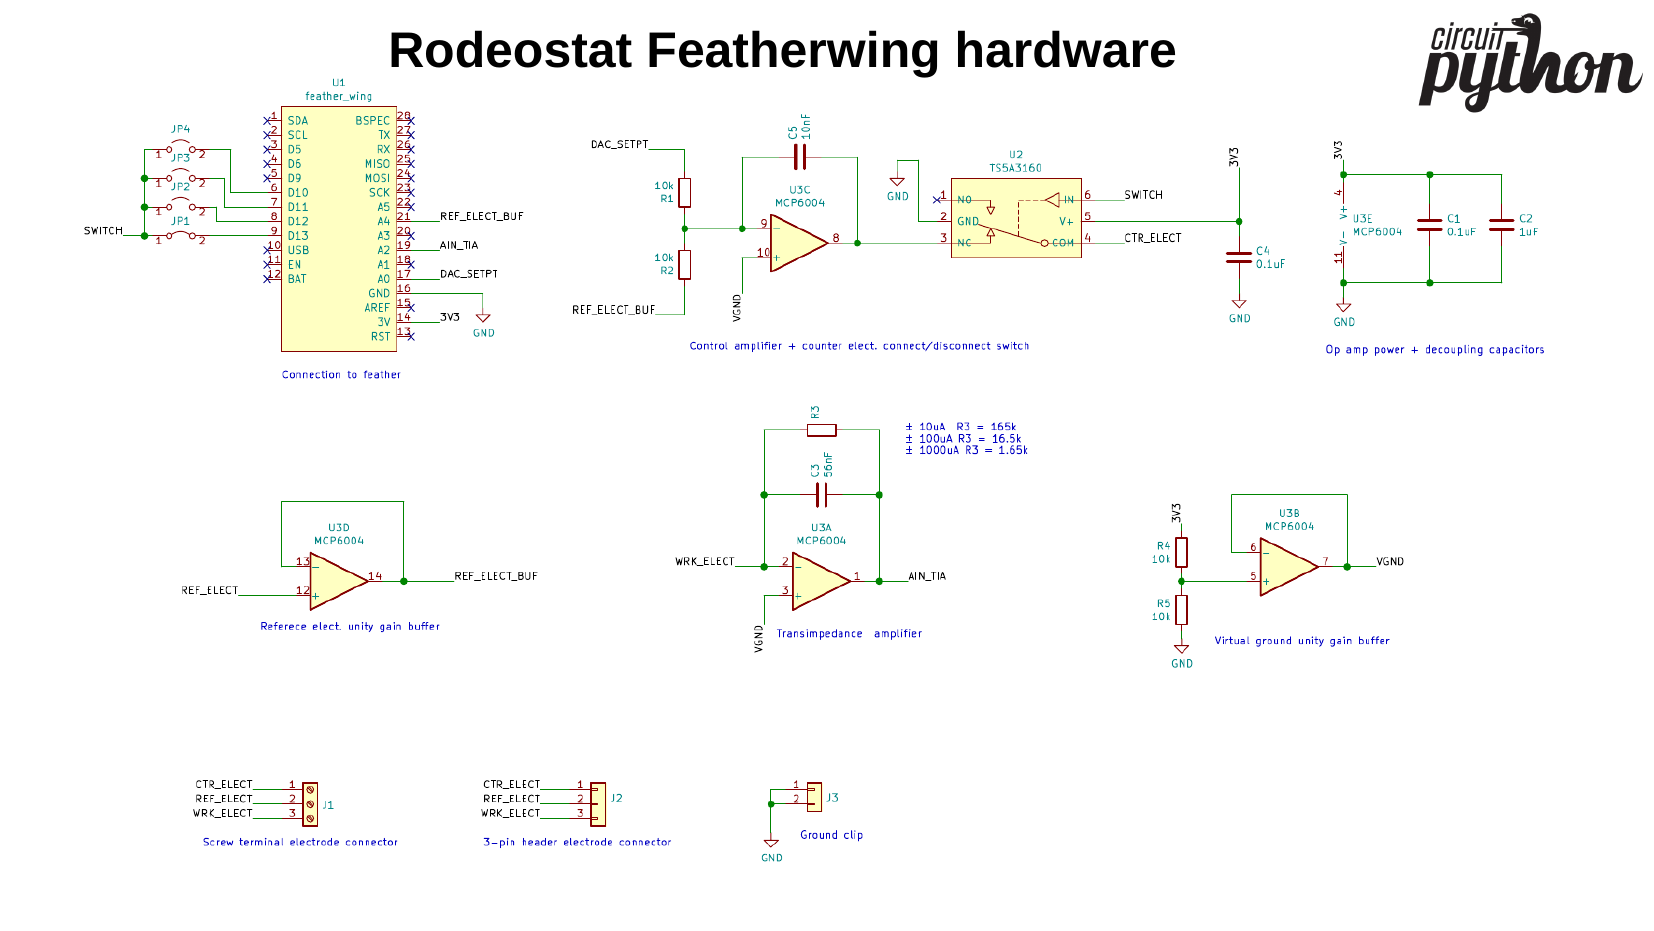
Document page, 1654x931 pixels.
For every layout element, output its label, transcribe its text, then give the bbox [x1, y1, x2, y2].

text_box Rodeostat Featherwing hardware [373, 14, 1261, 141]
picture [68, 10, 1643, 887]
